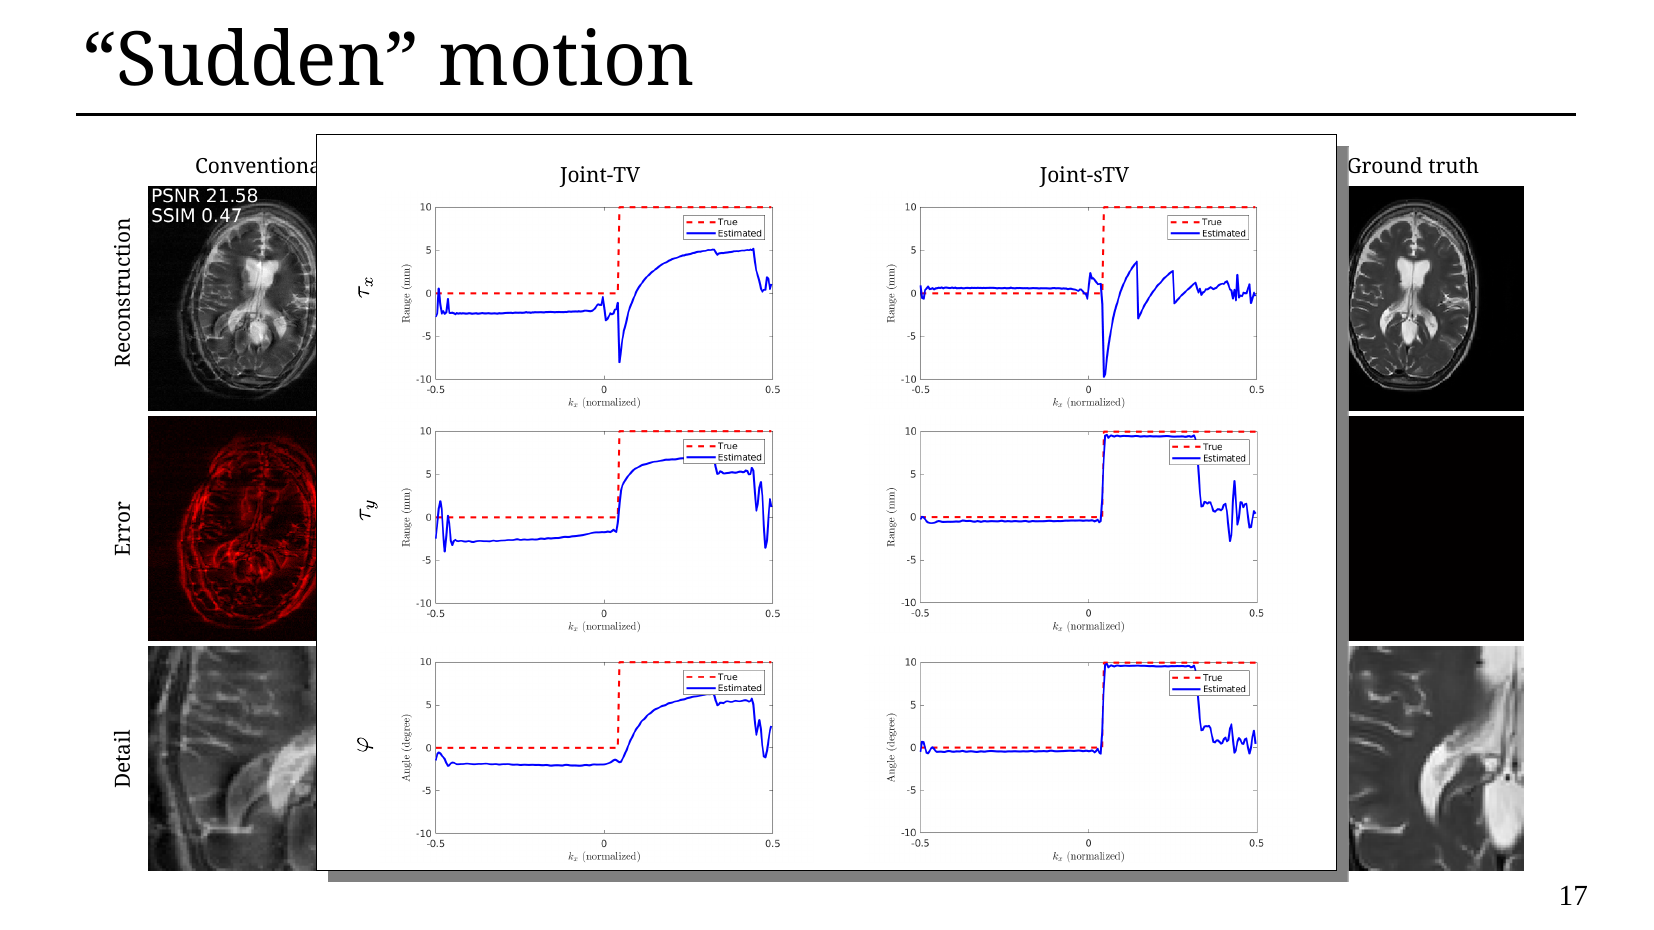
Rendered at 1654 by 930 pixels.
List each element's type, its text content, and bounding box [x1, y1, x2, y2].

picture [358, 415, 814, 633]
picture [1349, 646, 1524, 871]
text_box Error [100, 423, 140, 634]
text_box [316, 134, 1337, 871]
picture [148, 646, 316, 871]
text_box Ground truth [1337, 144, 1518, 184]
picture [864, 191, 1298, 409]
picture [148, 186, 316, 411]
picture [357, 276, 374, 300]
picture [148, 416, 316, 641]
text_box Conventional [156, 144, 316, 184]
picture [356, 737, 374, 753]
picture [864, 646, 1298, 863]
picture [864, 415, 1298, 633]
text_box Joint-TV [427, 152, 773, 192]
picture [1349, 186, 1524, 411]
picture [379, 191, 814, 409]
title “Sudden” motion [82, 7, 1571, 105]
picture [379, 646, 814, 863]
text_box Reconstruction [100, 187, 140, 398]
text_box Detail [100, 654, 140, 865]
picture [1349, 416, 1524, 641]
text_box Joint-sTV [911, 152, 1257, 192]
